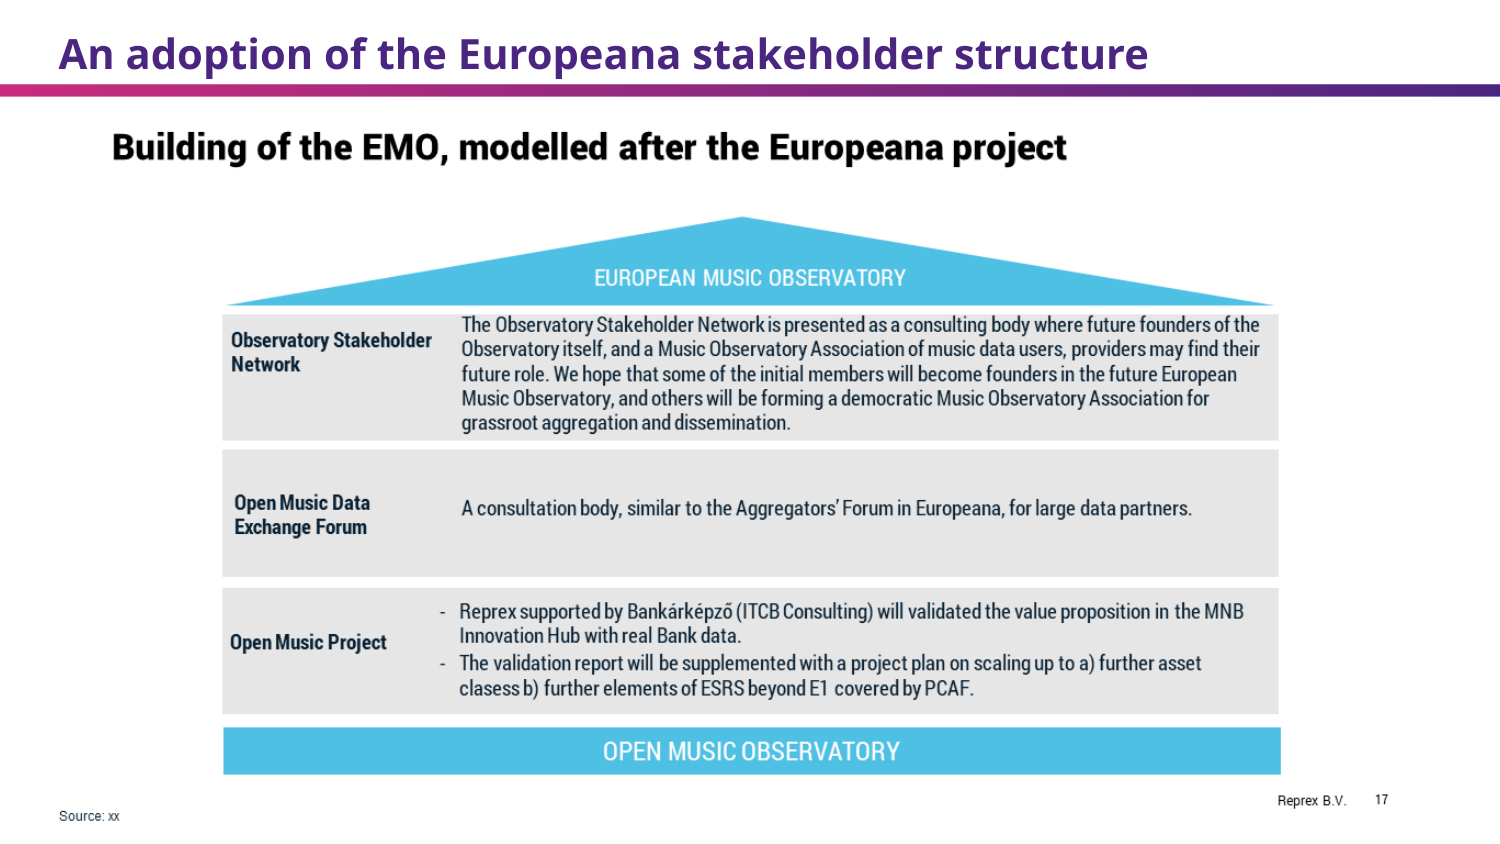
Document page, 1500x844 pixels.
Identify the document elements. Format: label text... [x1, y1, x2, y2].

picture [0, 0, 1500, 844]
text_box An adoption of the Europeana stakeholder structure [43, 12, 1423, 93]
